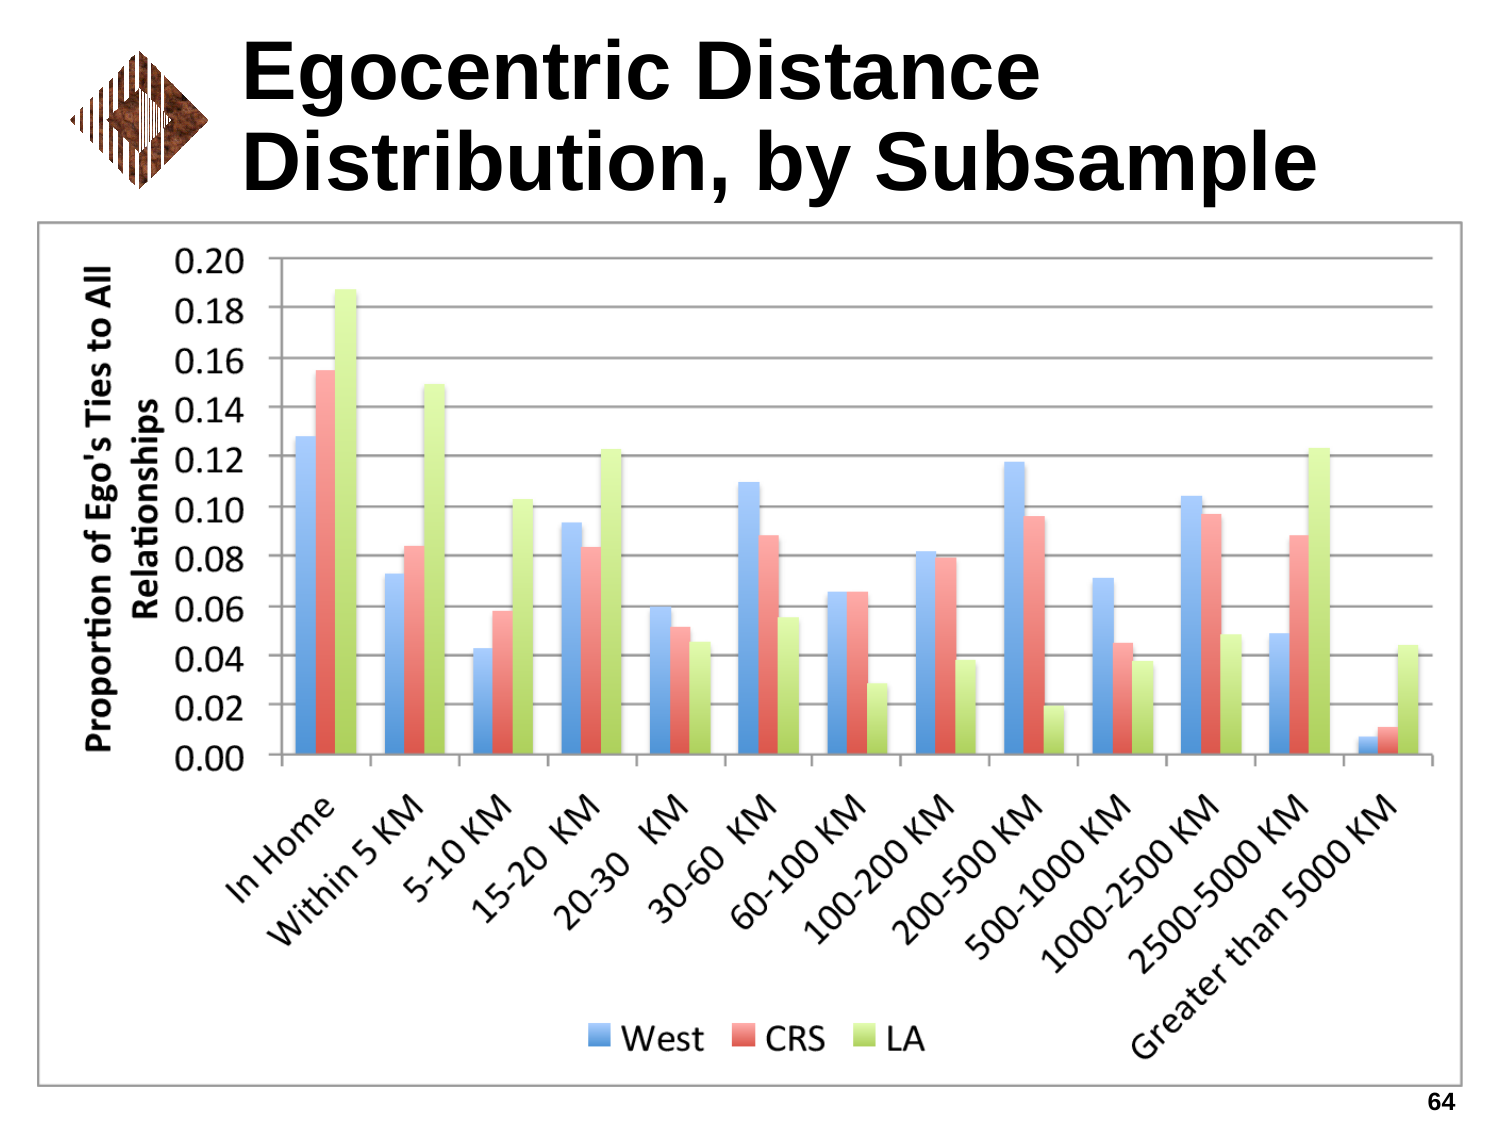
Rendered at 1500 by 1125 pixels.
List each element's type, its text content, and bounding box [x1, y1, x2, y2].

picture [36, 220, 1464, 1088]
title Egocentric Distance Distribution, by Subsample [241, 25, 1453, 210]
picture [45, 29, 233, 210]
